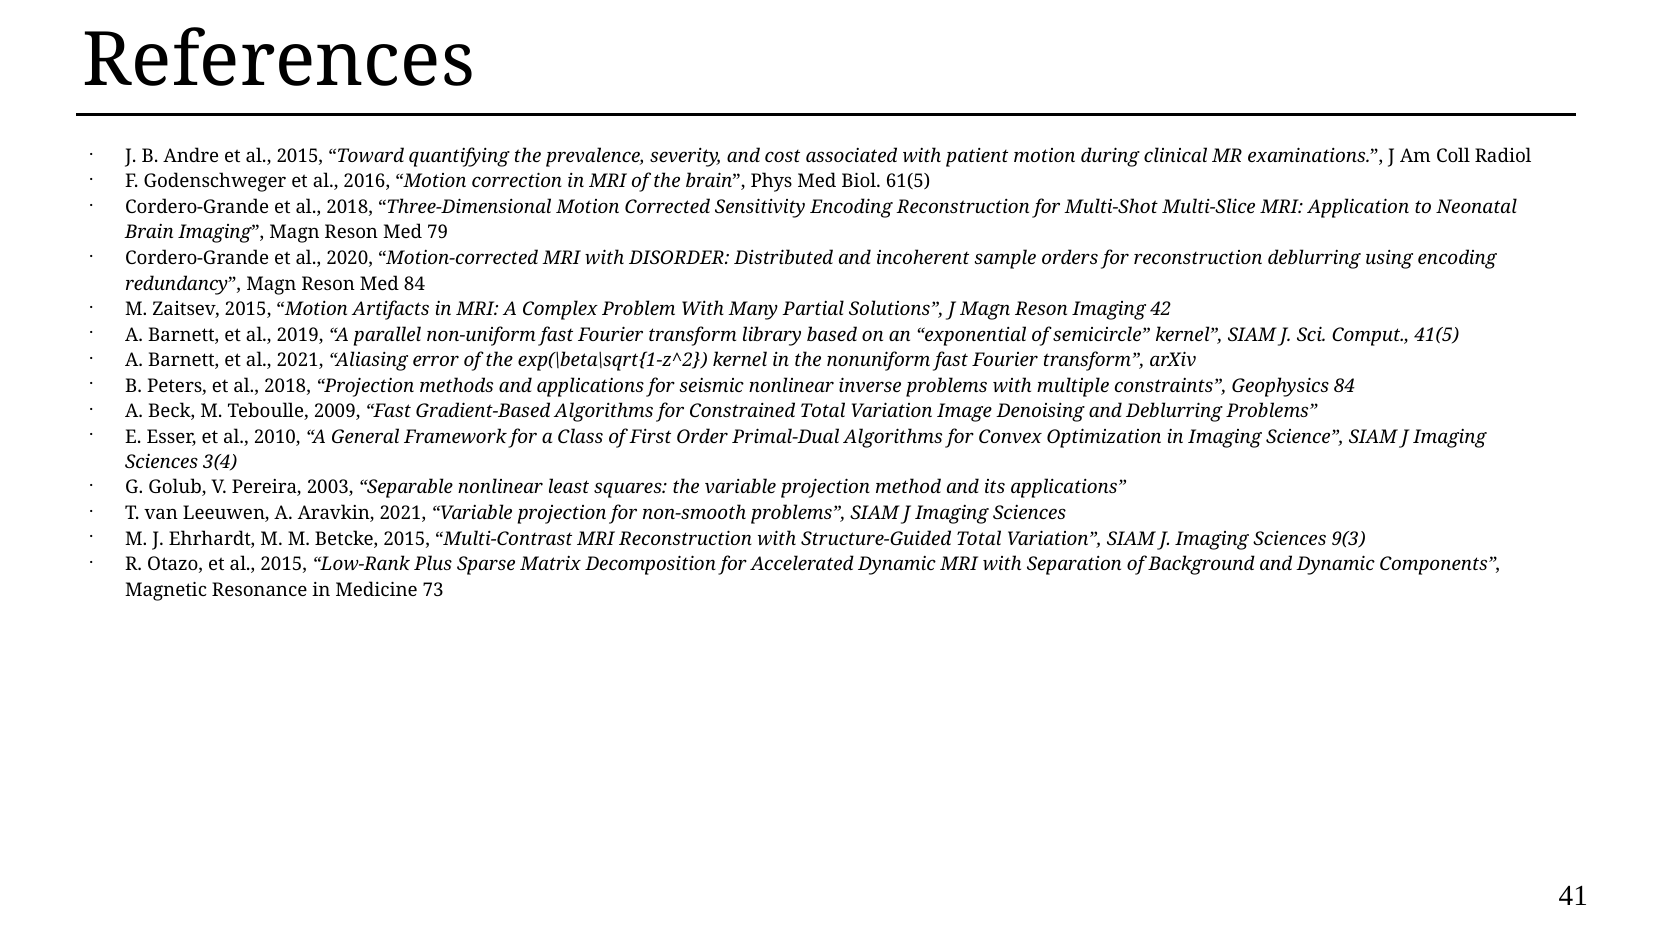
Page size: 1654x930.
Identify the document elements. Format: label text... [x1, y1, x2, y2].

title References [82, 7, 1571, 105]
text_box J. B. Andre et al., 2015, “Toward quantifying the prevalence, severity, and cost associated with patient motion during clinical MR examinations.”, J Am Coll Radiol F. Godenschweger et al., 2016, “Motion correction in MRI of the brain”, Phys Med Biol. 61(5) Cordero-Grande et al., 2018, “Three-Dimensional Motion Corrected Sensitivity Encoding Reconstruction for Multi-Shot Multi-Slice MRI: Application to Neonatal Brain Imaging”, Magn Reson Med 79 Cordero-Grande et al., 2020, “Motion-corrected MRI with DISORDER: Distributed and incoherent sample orders for reconstruction deblurring using encoding redundancy”, Magn Reson Med 84 M. Zaitsev, 2015, “Motion Artifacts in MRI: A Complex Problem With Many Partial Solutions”, J Magn Reson Imaging 42 A. Barnett, et al., 2019, “A parallel non-uniform fast Fourier transform library based on an “exponential of semicircle” kernel”, SIAM J. Sci. Comput., 41(5) A. Barnett, et al., 2021, “Aliasing error of the exp(\beta\sqrt{1-z^2}) kernel in the nonuniform fast Fourier transform”, arXiv B. Peters, et al., 2018, “Projection methods and applications for seismic nonlinear inverse problems with multiple constraints”, Geophysics 84 A. Beck, M. Teboulle, 2009, “Fast Gradient-Based Algorithms for Constrained Total Variation Image Denoising and Deblurring Problems” E. Esser, et al., 2010, “A General Framework for a Class of First Order Primal-Dual Algorithms for Convex Optimization in Imaging Science”, SIAM J Imaging Sciences 3(4) G. Golub, V. Pereira, 2003, “Separable nonlinear least squares: the variable projection method and its applications” T. van Leeuwen, A. Aravkin, 2021, “Variable projection for non-smooth problems”, SIAM J Imaging Sciences M. J. Ehrhardt, M. M. Betcke, 2015, “Multi-Contrast MRI Reconstruction with Structure-Guided Total Variation”, SIAM J. Imaging Sciences 9(3) R. Otazo, et al., 2015, “Low-Rank Plus Sparse Matrix Decomposition for Accelerated Dynamic MRI with Separation of Background and Dynamic Components”, Magnetic Resonance in Medicine 73 [75, 134, 1576, 856]
